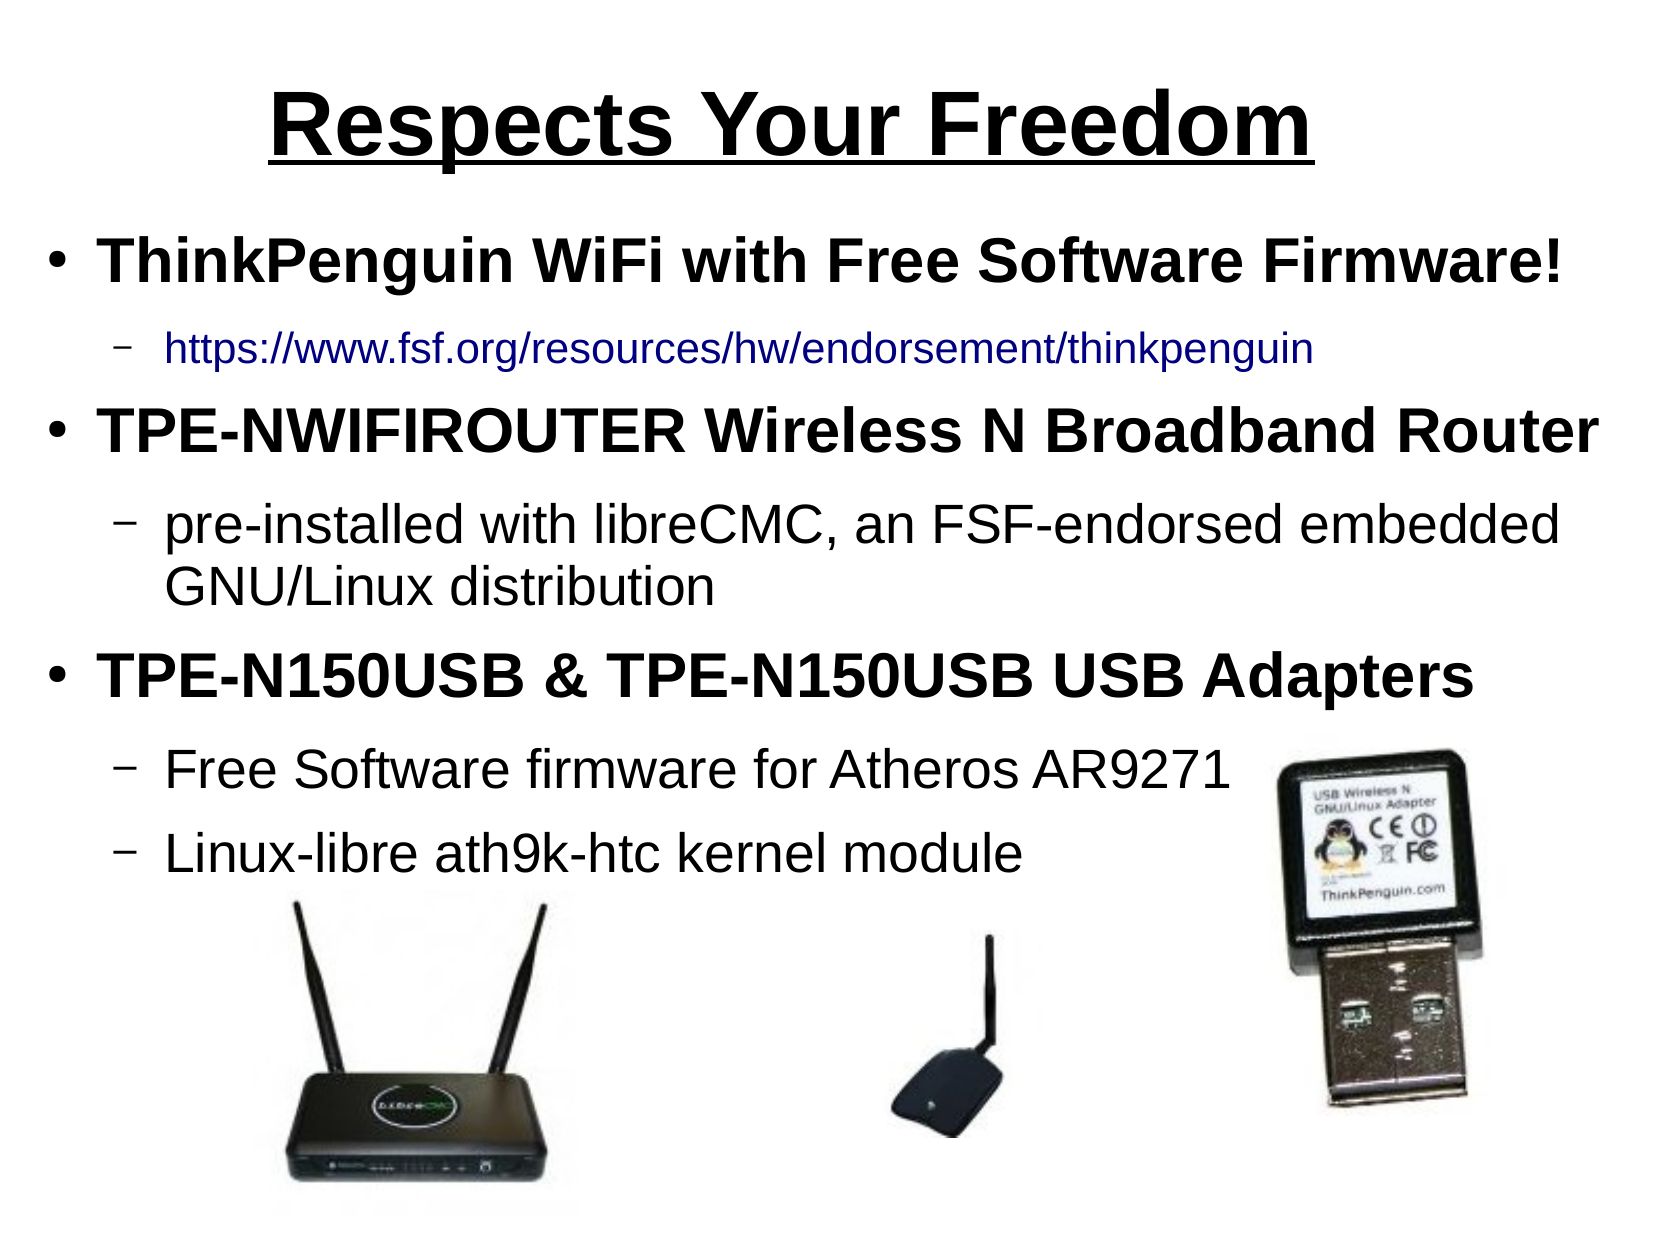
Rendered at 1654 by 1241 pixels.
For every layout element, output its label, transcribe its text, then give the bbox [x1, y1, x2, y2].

picture [253, 890, 579, 1216]
title Respects Your Freedom [47, 19, 1536, 225]
picture [854, 929, 1053, 1138]
list ThinkPenguin WiFi with Free Software Firmware! https://www.fsf.org/resources/hw/endorsement/thinkpenguin TPE-NWIFIROUTER Wireless N Broadband Router pre-installed with libreCMC, an FSF-endorsed embedded GNU/Linux distribution TPE-N150USB & TPE-N150USB USB Adapters Free Software firmware for Atheros AR9271 Linux-libre ath9k-htc kernel module [29, 225, 1621, 945]
picture [1238, 732, 1531, 1123]
